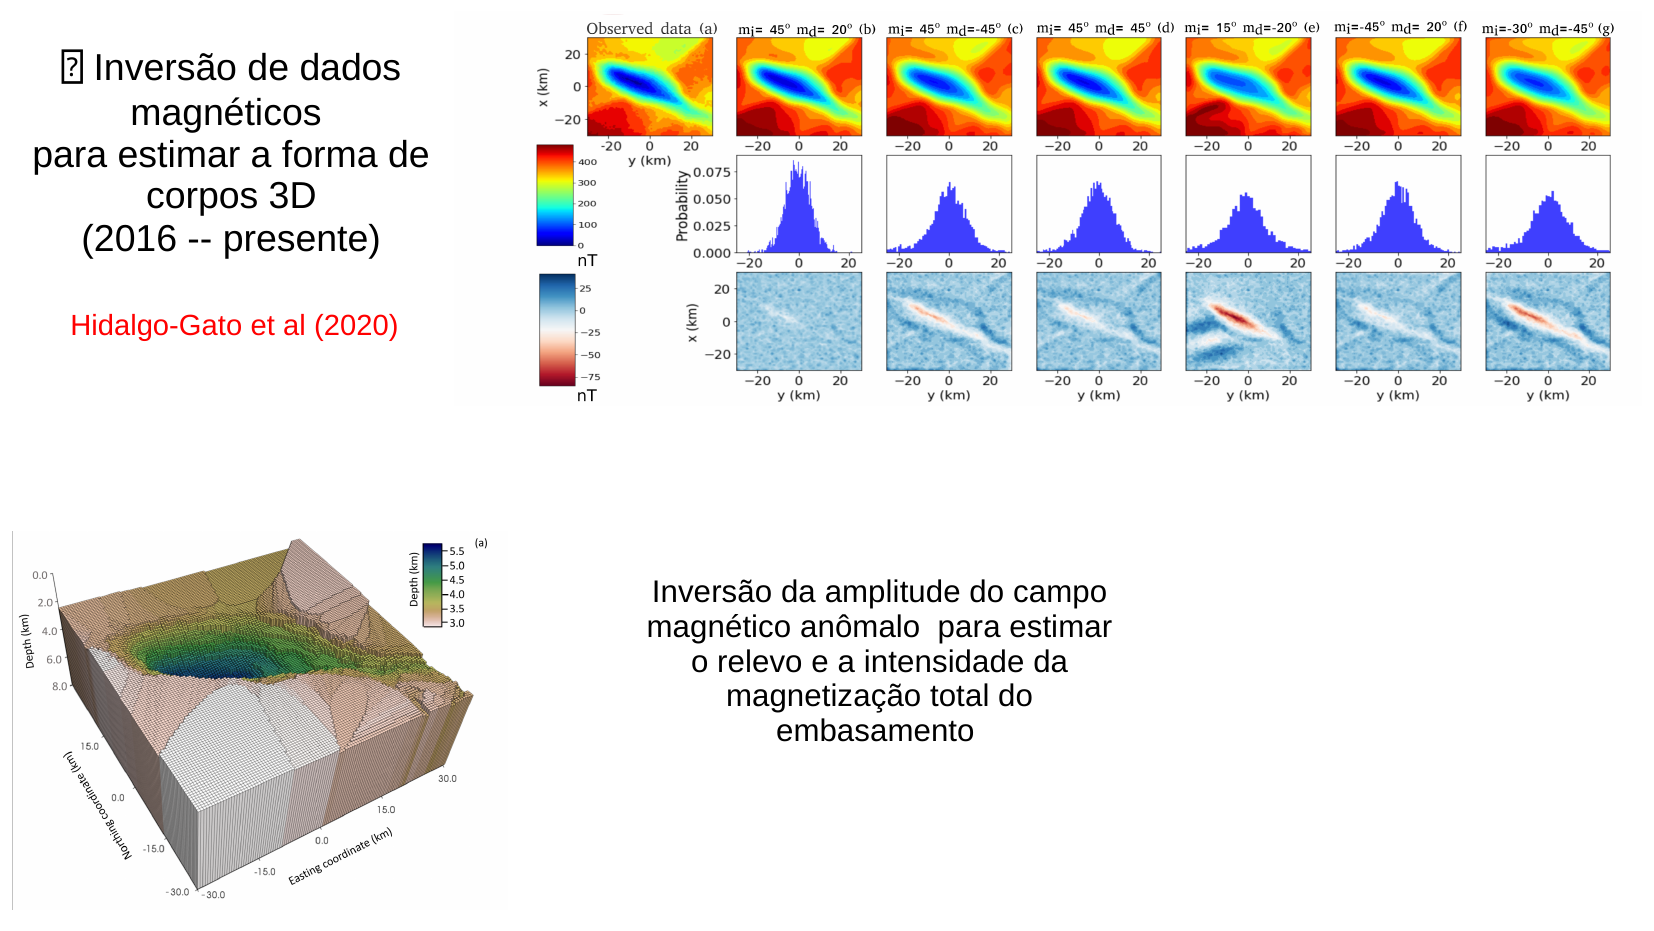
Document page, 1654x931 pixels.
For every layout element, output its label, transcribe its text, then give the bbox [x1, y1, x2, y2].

picture [454, 11, 1642, 406]
text_box Hidalgo-Gato et al (2020) [32, 301, 438, 349]
picture [11, 531, 508, 910]
text_box ⍰ Inversão de dados magnéticos para estimar a forma de corpos 3D (2016 -- presente) [17, 32, 454, 272]
text_box Inversão da amplitude do campo magnético anômalo para estimar o relevo e a intensidade da magnetização total do embasamento [625, 566, 1134, 756]
